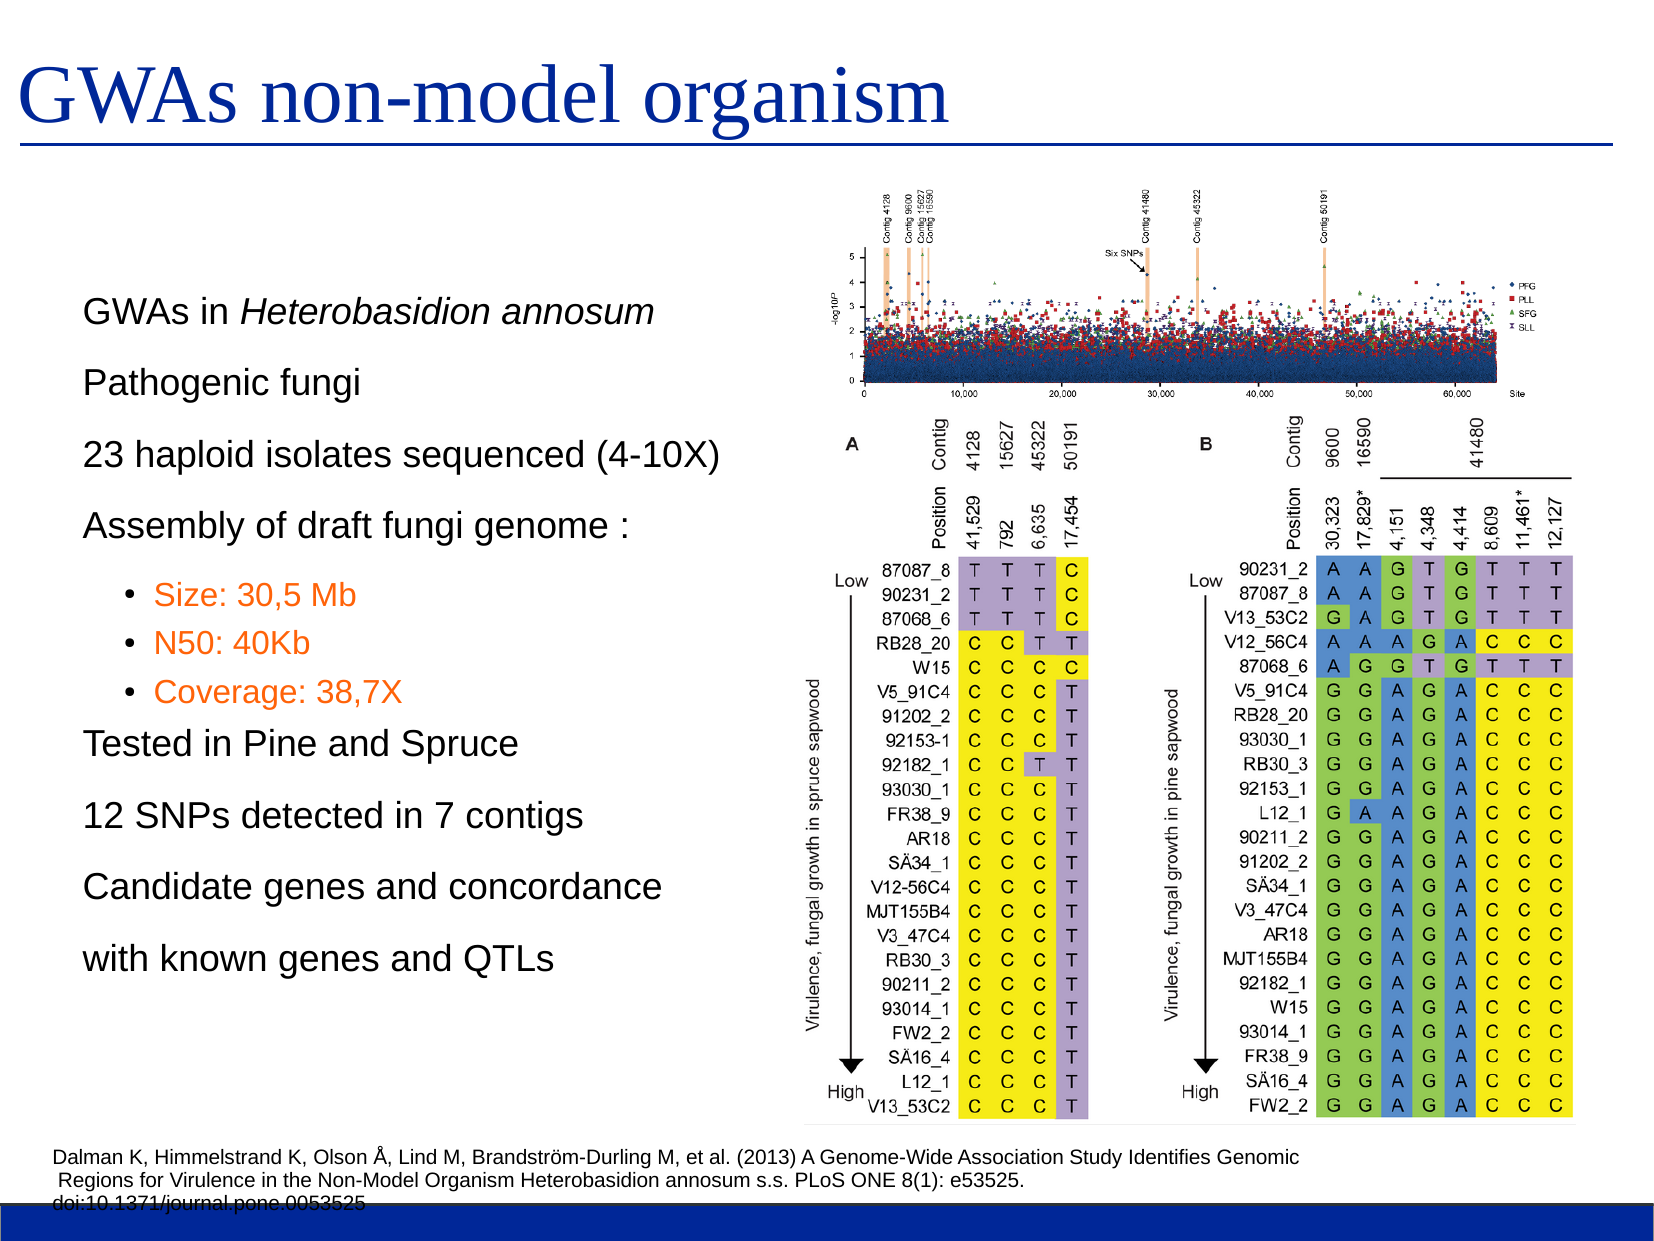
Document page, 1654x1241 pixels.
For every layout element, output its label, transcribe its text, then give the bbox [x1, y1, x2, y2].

title GWAs non-model organism [17, 0, 1589, 198]
text_box Dalman K, Himmelstrand K, Olson Å, Lind M, Brandström-Durling M, et al. (2013) A Genome-Wide Association Study Identifies Genomic Regions for Virulence in the Non-Model Organism Heterobasidion annosum s.s. PLoS ONE 8(1): e53525. doi:10.1371/journal.pone.0053525 [37, 1138, 1360, 1201]
picture [828, 187, 1538, 399]
list GWAs in Heterobasidion annosum Pathogenic fungi 23 haploid isolates sequenced (4-10X) Assembly of draft fungi genome : Size: 30,5 Mb N50: 40Kb Coverage: 38,7X Tested in Pine and Spruce 12 SNPs detected in 7 contigs Candidate genes and concordance with known genes and QTLs [82, 290, 1571, 1109]
picture [804, 416, 1576, 1126]
